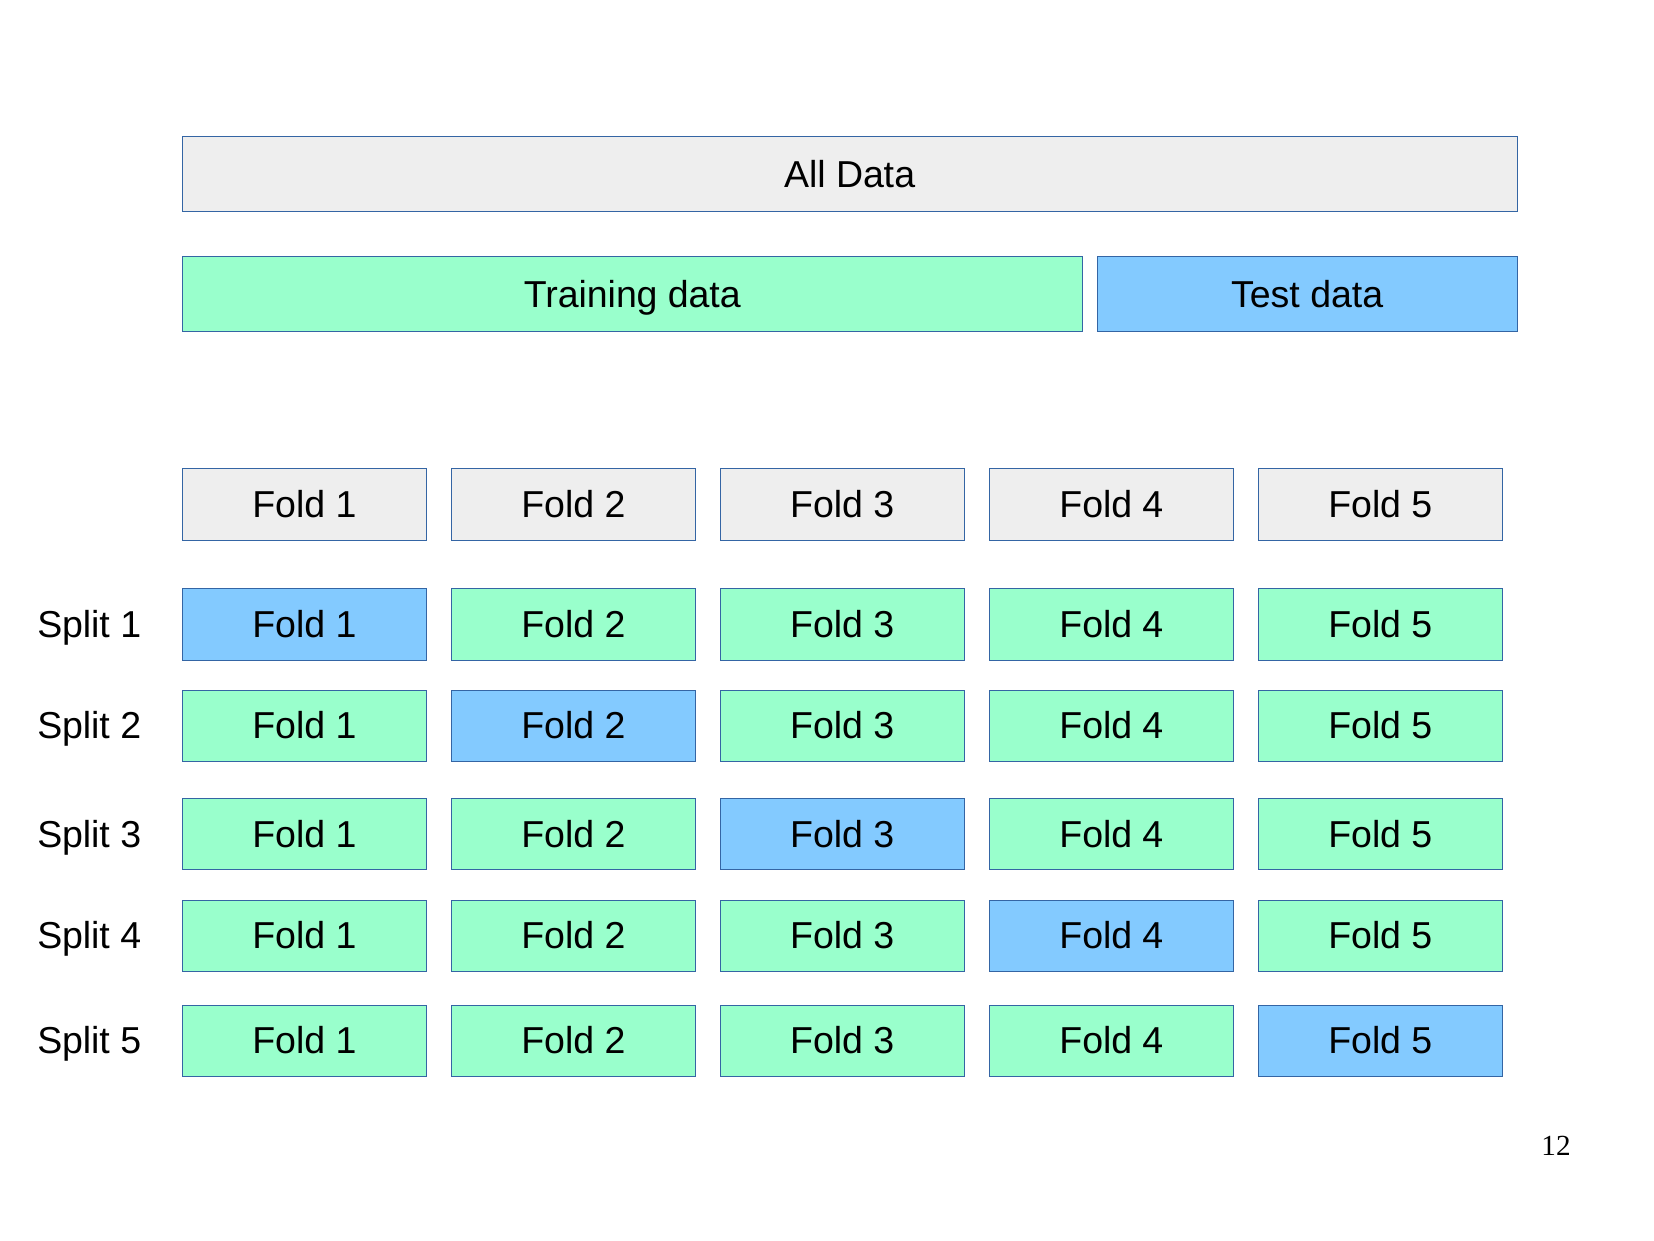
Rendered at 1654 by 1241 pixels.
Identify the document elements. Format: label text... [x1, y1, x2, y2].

text_box Split 1 [22, 595, 160, 653]
text_box Fold 3 [720, 588, 965, 661]
text_box Fold 2 [451, 468, 696, 541]
text_box Fold 5 [1258, 690, 1503, 762]
text_box All Data [182, 136, 1518, 212]
text_box Fold 3 [720, 900, 965, 972]
text_box Split 5 [22, 1012, 160, 1070]
text_box Fold 5 [1258, 588, 1503, 661]
text_box Fold 1 [182, 690, 427, 762]
text_box Test data [1097, 256, 1518, 332]
text_box Fold 2 [451, 900, 696, 972]
text_box Fold 4 [989, 900, 1234, 972]
text_box Fold 2 [451, 588, 696, 661]
text_box Fold 5 [1258, 1005, 1503, 1077]
text_box Fold 4 [989, 468, 1234, 541]
text_box Fold 1 [182, 798, 427, 870]
text_box Fold 2 [451, 690, 696, 762]
text_box Fold 4 [989, 798, 1234, 870]
text_box Split 4 [22, 907, 160, 965]
text_box Fold 3 [720, 690, 965, 762]
text_box Training data [182, 256, 1083, 332]
text_box Fold 1 [182, 1005, 427, 1077]
text_box Fold 5 [1258, 468, 1503, 541]
text_box Fold 2 [451, 1005, 696, 1077]
text_box Fold 3 [720, 1005, 965, 1077]
text_box Fold 4 [989, 588, 1234, 661]
text_box [1485, 600, 1636, 671]
text_box Fold 1 [182, 900, 427, 972]
text_box Fold 3 [720, 798, 965, 870]
text_box Split 3 [22, 805, 160, 863]
text_box Fold 1 [182, 468, 427, 541]
text_box Fold 4 [989, 690, 1234, 762]
text_box Split 2 [22, 697, 160, 755]
text_box Fold 2 [451, 798, 696, 870]
text_box Fold 5 [1258, 798, 1503, 870]
text_box Fold 5 [1258, 900, 1503, 972]
text_box Fold 1 [182, 588, 427, 661]
text_box Fold 4 [989, 1005, 1234, 1077]
text_box Fold 3 [720, 468, 965, 541]
